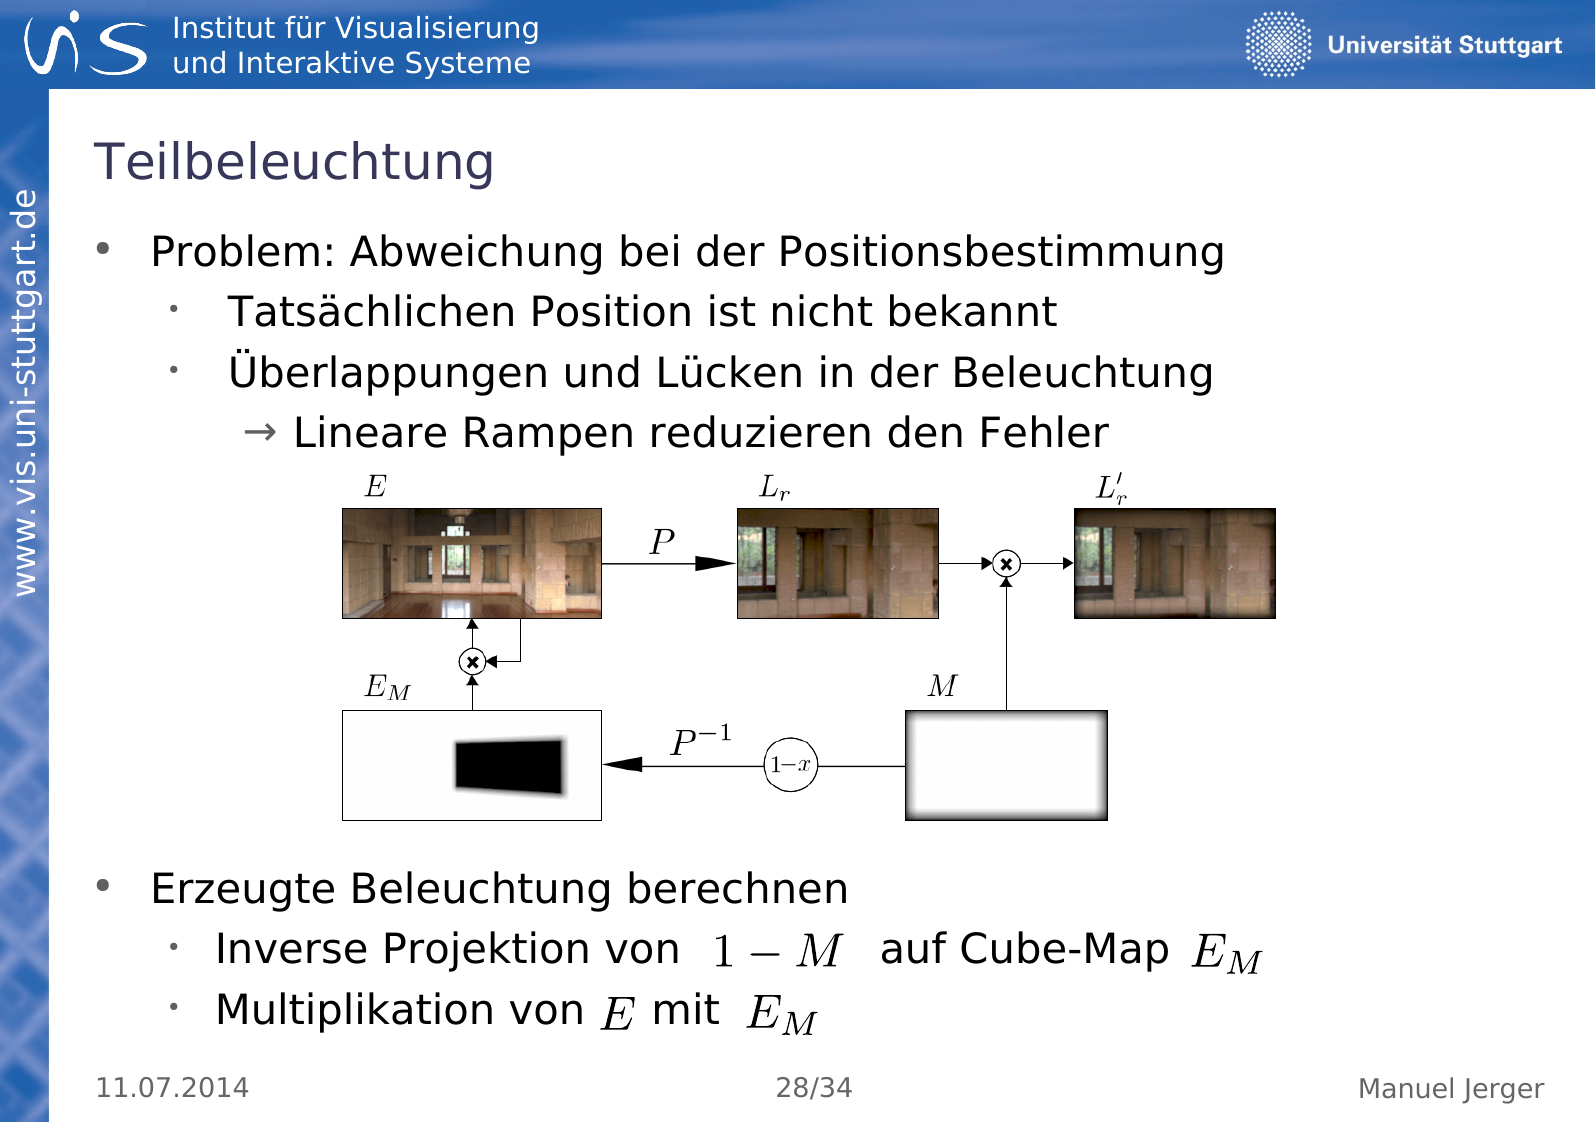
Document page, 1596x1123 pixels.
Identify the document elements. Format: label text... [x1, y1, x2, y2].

text_box [711, 933, 846, 971]
picture [342, 472, 1276, 827]
picture [24, 0, 1596, 89]
text_box [744, 994, 820, 1035]
title Teilbeleuchtung [94, 117, 1534, 201]
list Problem: Abweichung bei der Positionsbestimmung Tatsächlichen Position ist nicht bekannt Überlappungen und Lücken in der Beleuchtung Lineare Rampen reduzieren den Fehler Erzeugte Beleuchtung berechnen Inverse Projektion von auf Cube-Map Multiplikation von mit [94, 224, 1548, 1052]
text_box [1189, 933, 1265, 974]
picture [0, 0, 49, 1122]
text_box [598, 997, 637, 1030]
